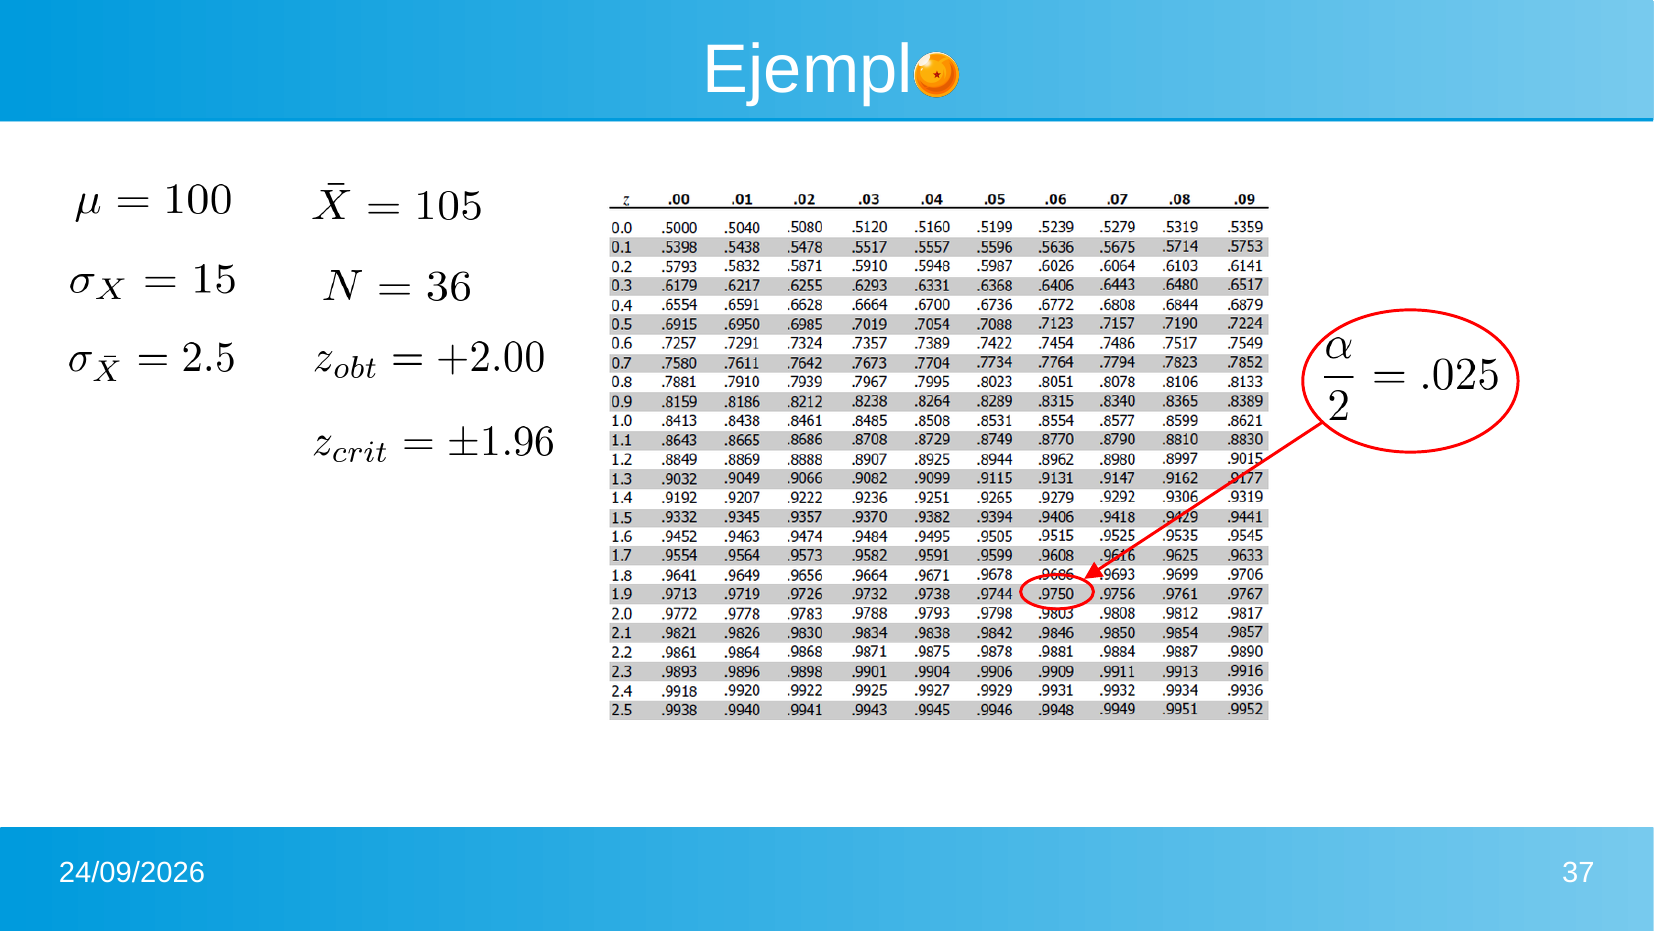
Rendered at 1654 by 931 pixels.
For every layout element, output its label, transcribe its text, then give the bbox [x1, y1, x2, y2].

picture [312, 183, 481, 221]
picture [909, 48, 966, 105]
picture [1324, 337, 1498, 420]
picture [70, 264, 235, 300]
picture [1023, 577, 1091, 607]
picture [75, 184, 231, 222]
picture [313, 426, 553, 462]
picture [314, 341, 544, 378]
picture [323, 270, 470, 301]
title Ejempl [59, 29, 1595, 108]
picture [590, 183, 1286, 720]
picture [69, 342, 234, 381]
